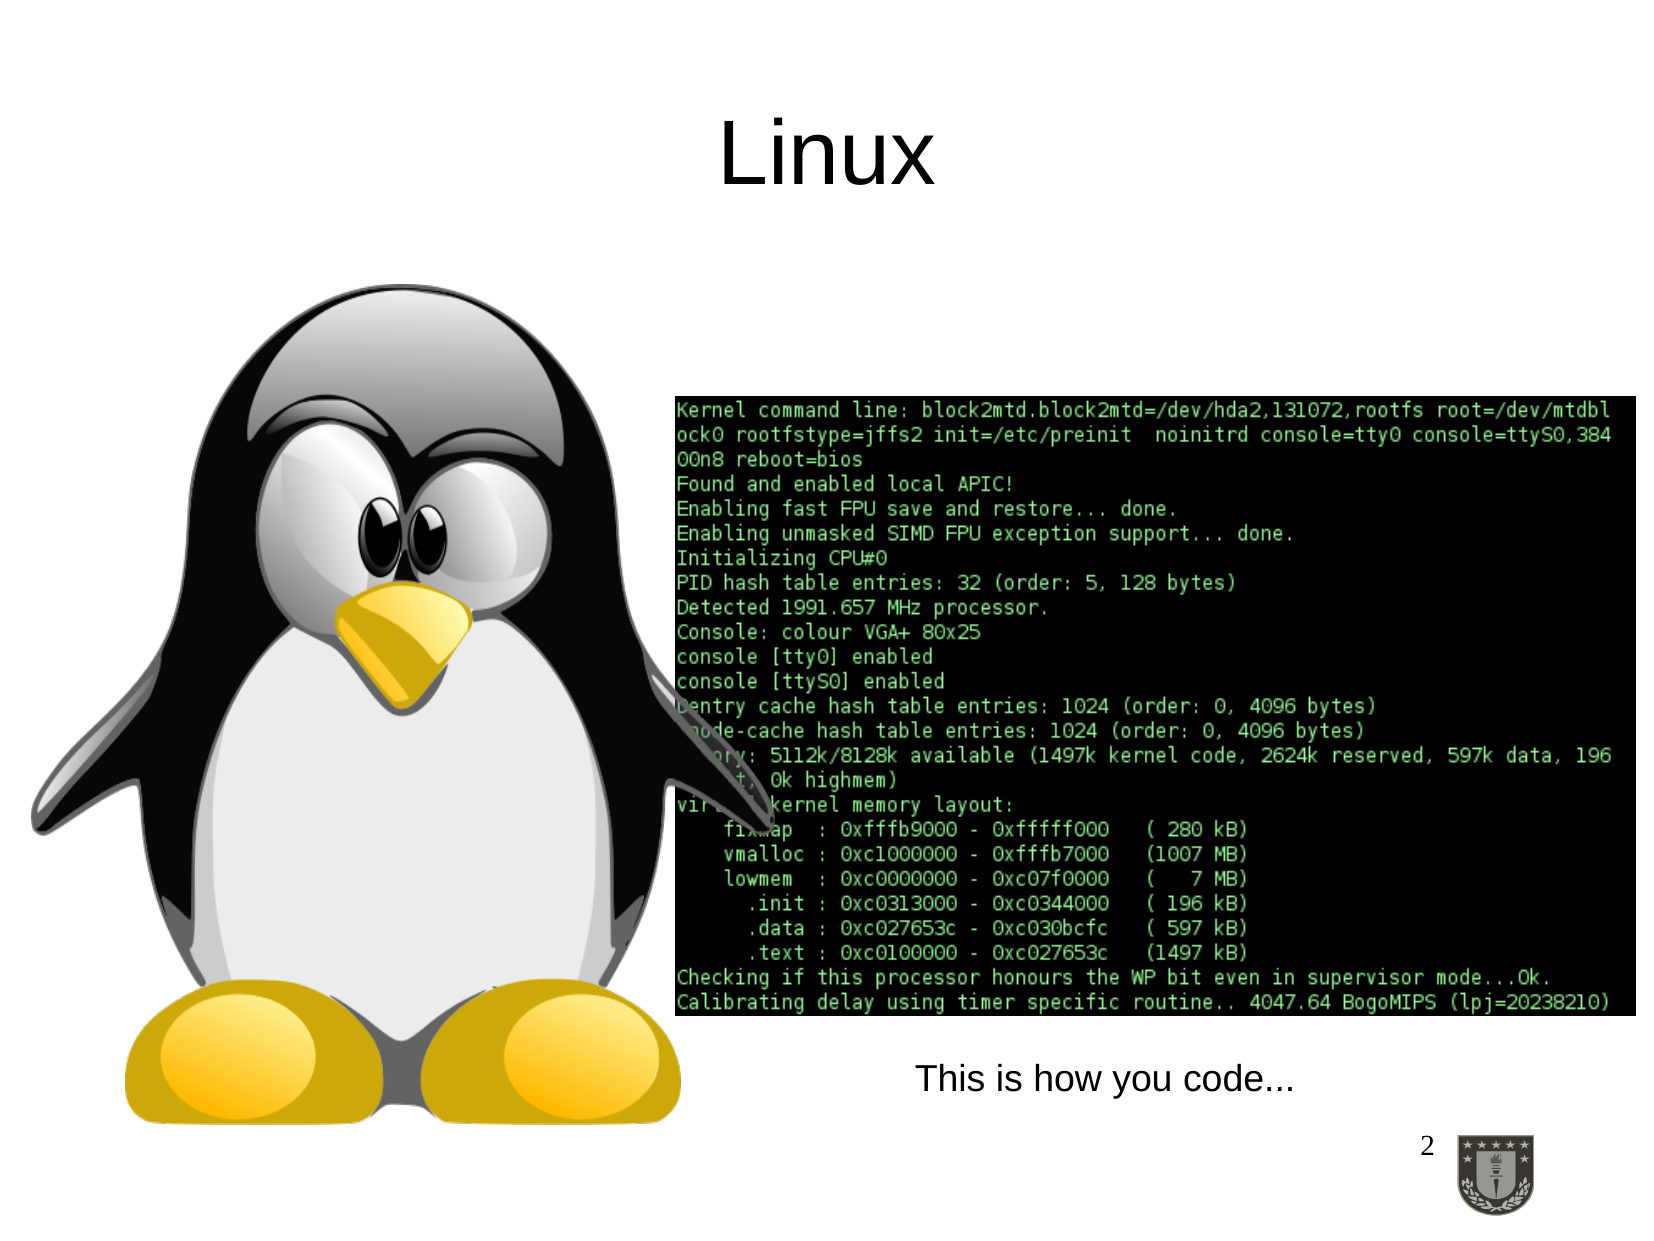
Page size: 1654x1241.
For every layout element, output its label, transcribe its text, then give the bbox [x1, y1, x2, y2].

picture [30, 284, 1636, 1125]
picture [1457, 1135, 1534, 1216]
title Linux [82, 49, 1571, 257]
text_box This is how you code... [900, 1050, 1311, 1107]
